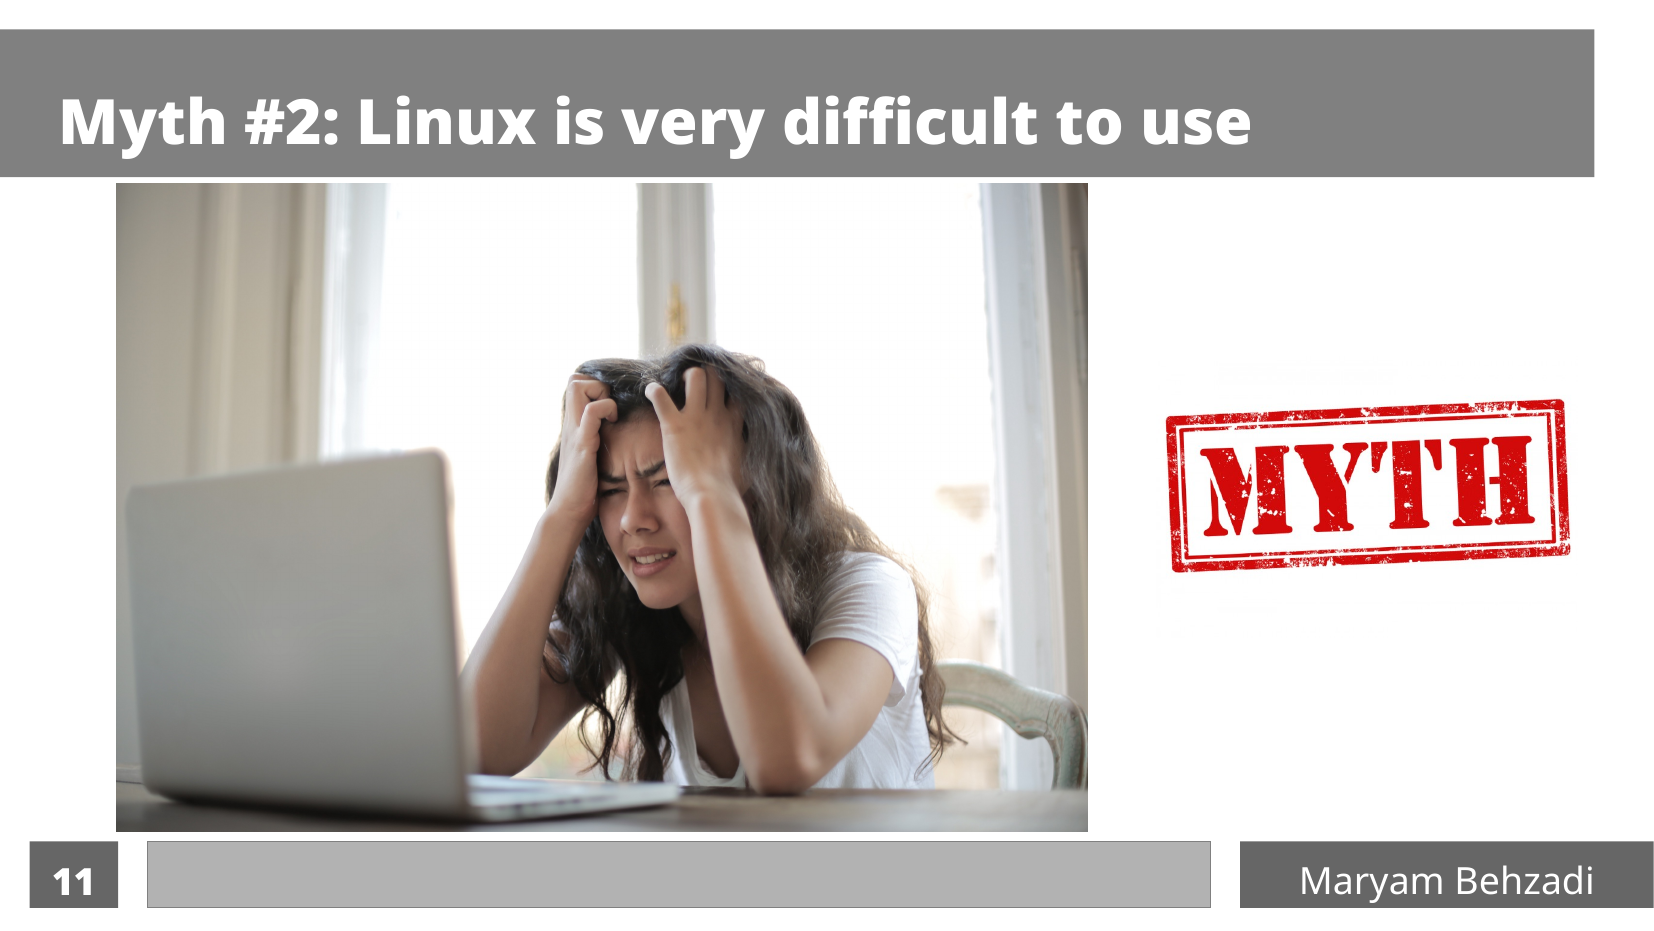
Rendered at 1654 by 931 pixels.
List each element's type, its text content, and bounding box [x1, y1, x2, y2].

title Myth #2: Linux is very difficult to use [59, 44, 1595, 163]
picture [1156, 356, 1578, 638]
picture [116, 183, 1088, 832]
